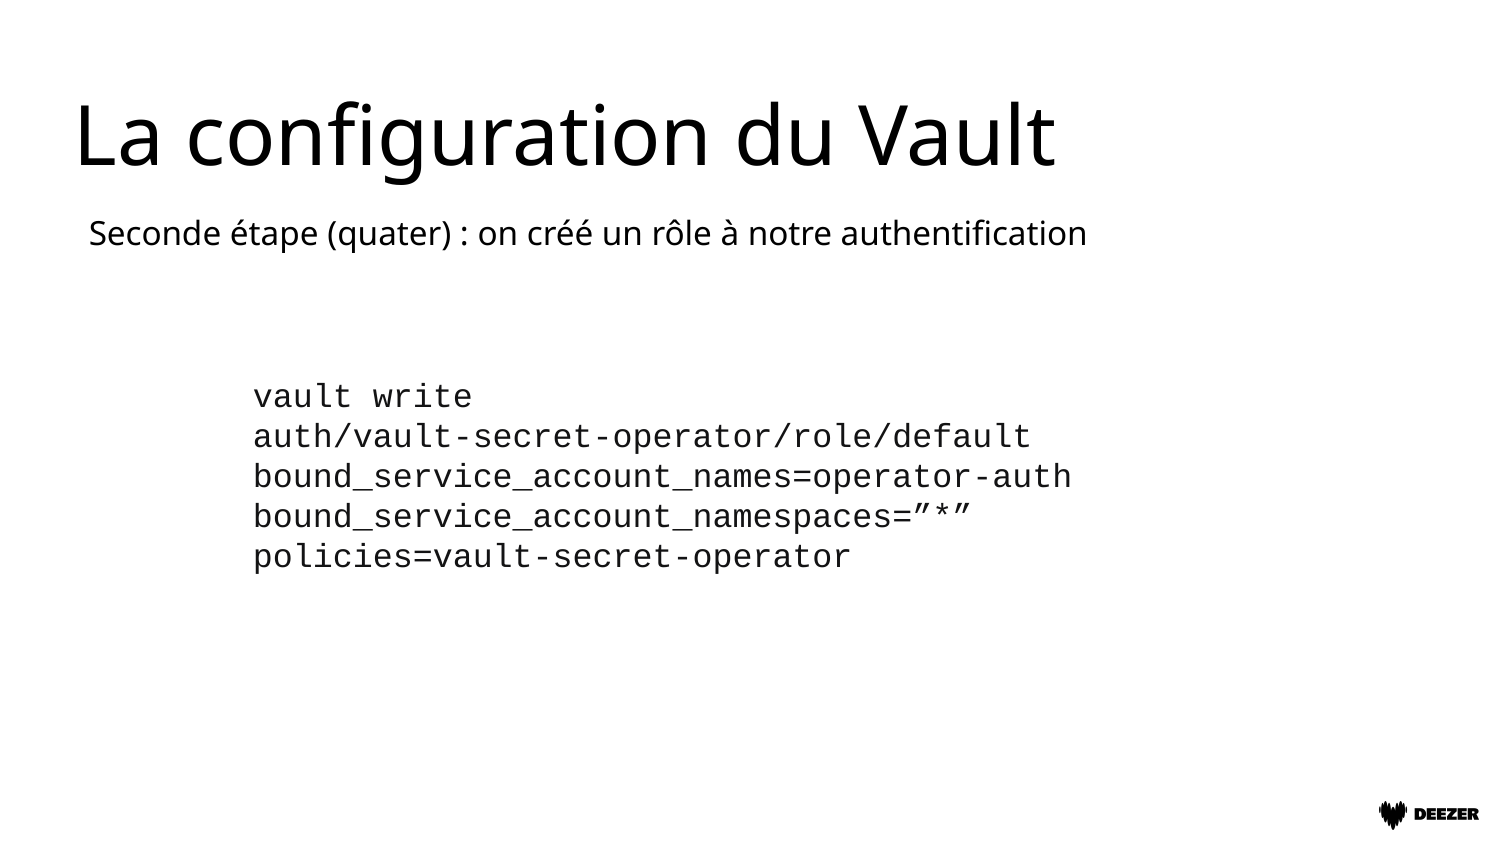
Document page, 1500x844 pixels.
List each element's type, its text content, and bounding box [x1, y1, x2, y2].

subtitle Seconde étape (quater) : on créé un rôle à notre authentification [73, 203, 1201, 338]
title La configuration du Vault [73, 97, 1427, 273]
picture [1379, 801, 1479, 830]
text_box vault write auth/vault-secret-operator/role/default bound_service_account_names=operator-auth bound_service_account_namespaces=”*” policies=vault-secret-operator [237, 359, 1262, 634]
